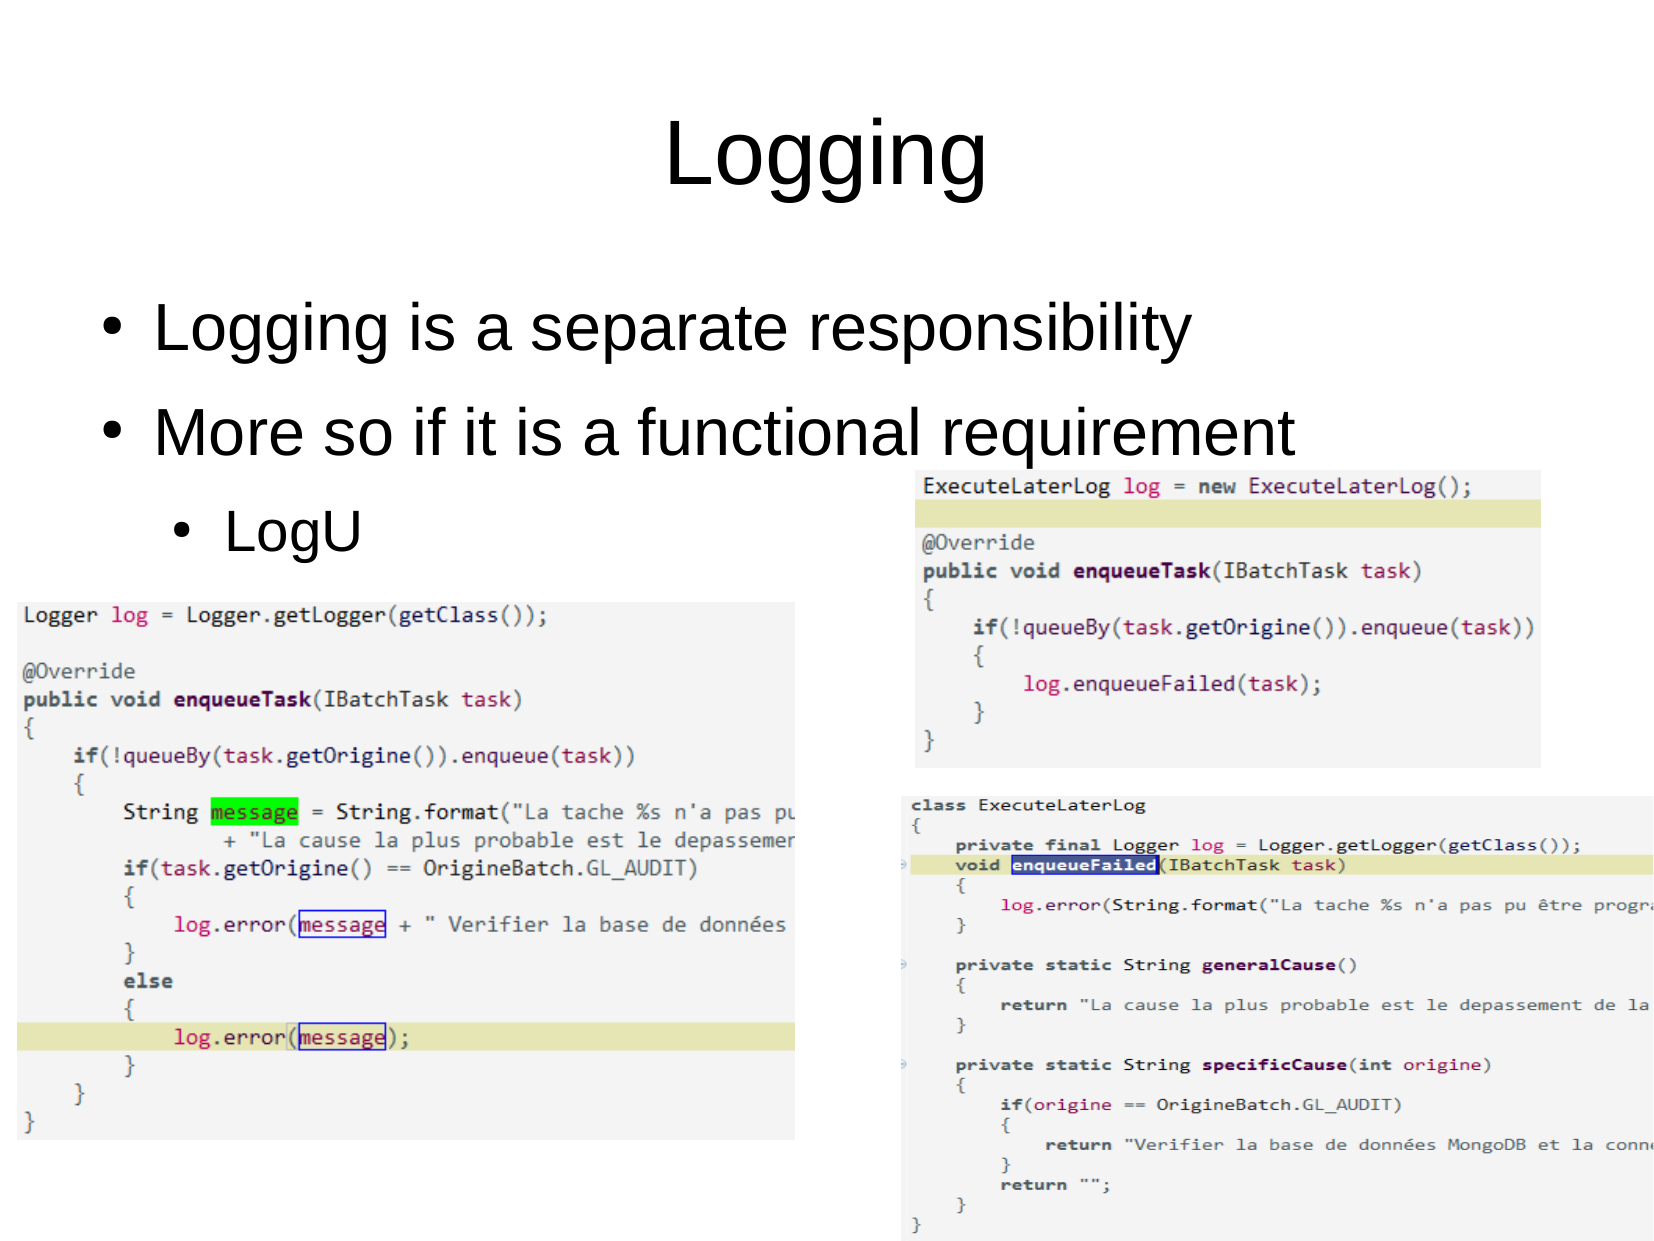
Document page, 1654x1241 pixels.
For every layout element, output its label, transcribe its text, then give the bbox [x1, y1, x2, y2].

picture [901, 796, 1654, 1241]
list Logging is a separate responsibility More so if it is a functional requirement LogU [82, 290, 1571, 591]
title Logging [82, 49, 1571, 257]
picture [915, 470, 1541, 768]
picture [17, 602, 795, 1140]
